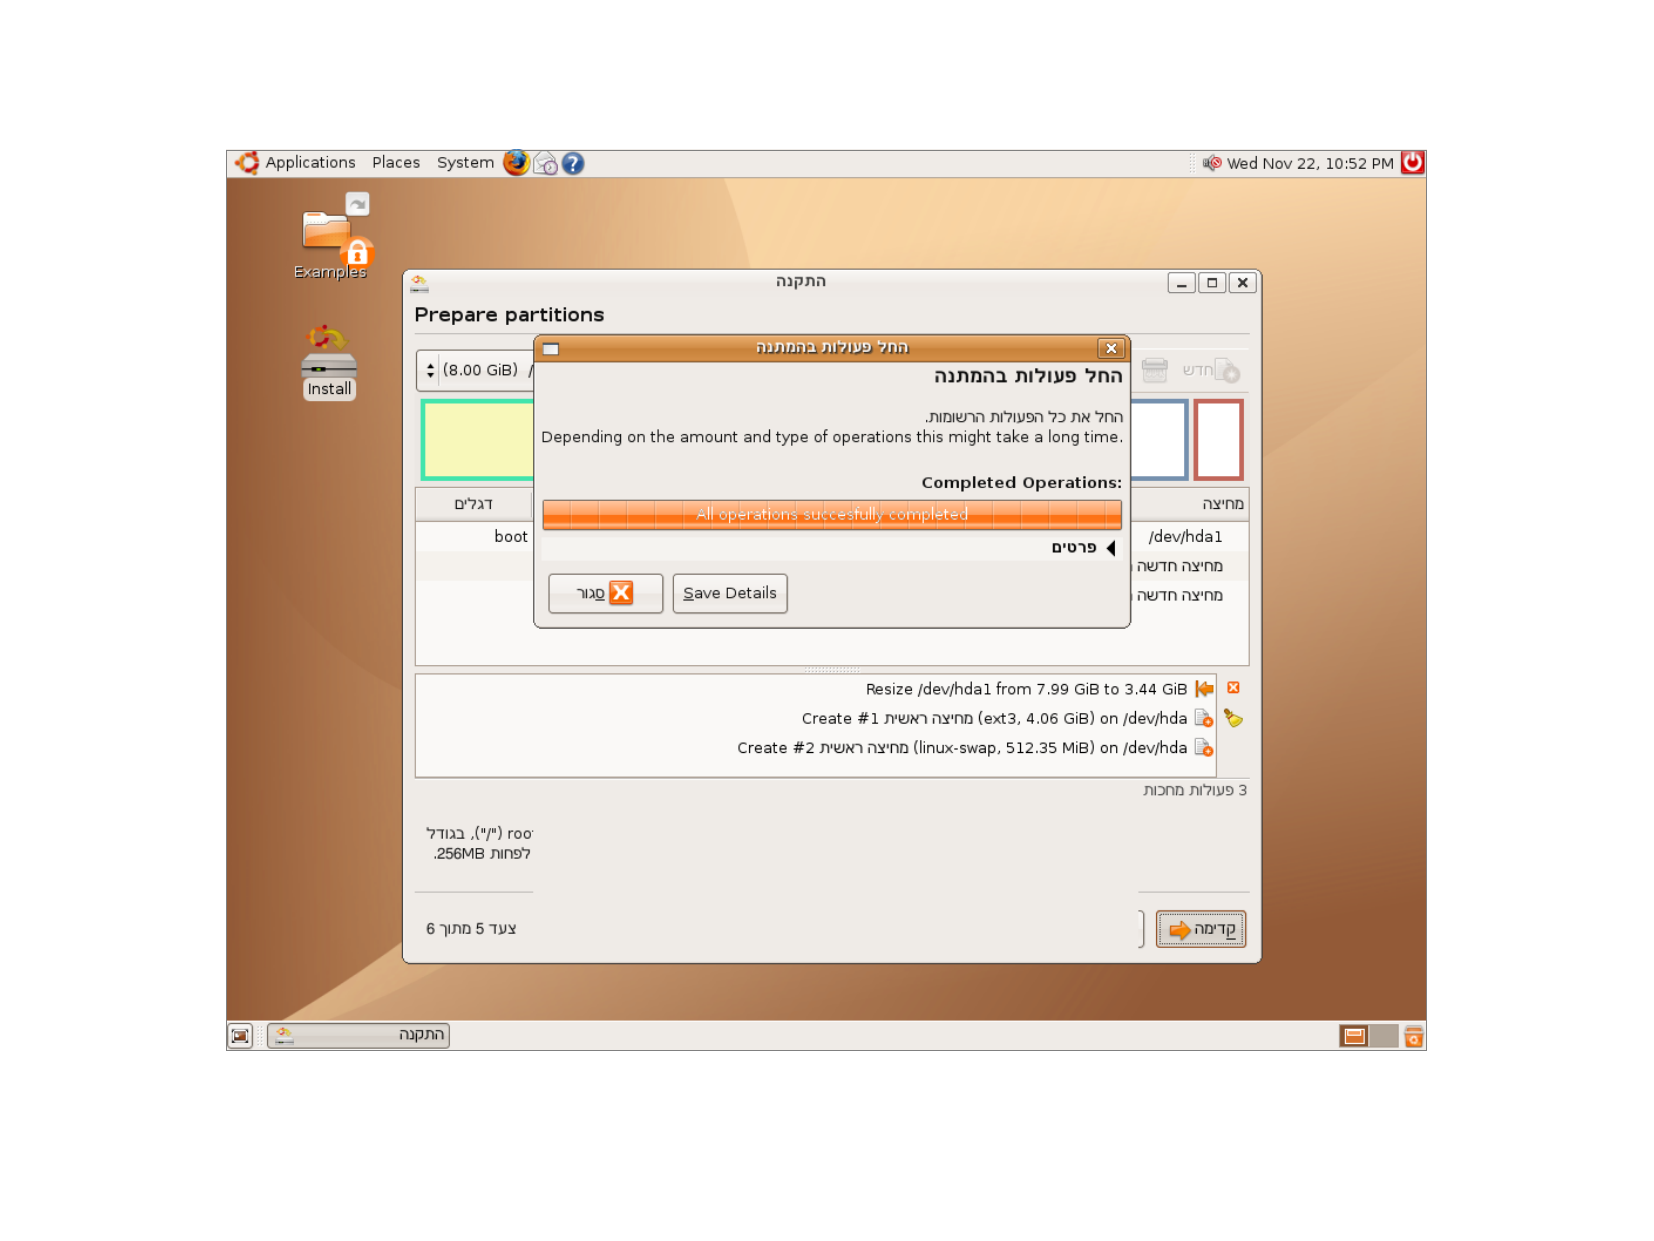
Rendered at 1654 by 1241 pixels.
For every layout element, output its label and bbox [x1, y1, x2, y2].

picture [226, 149, 1427, 1051]
